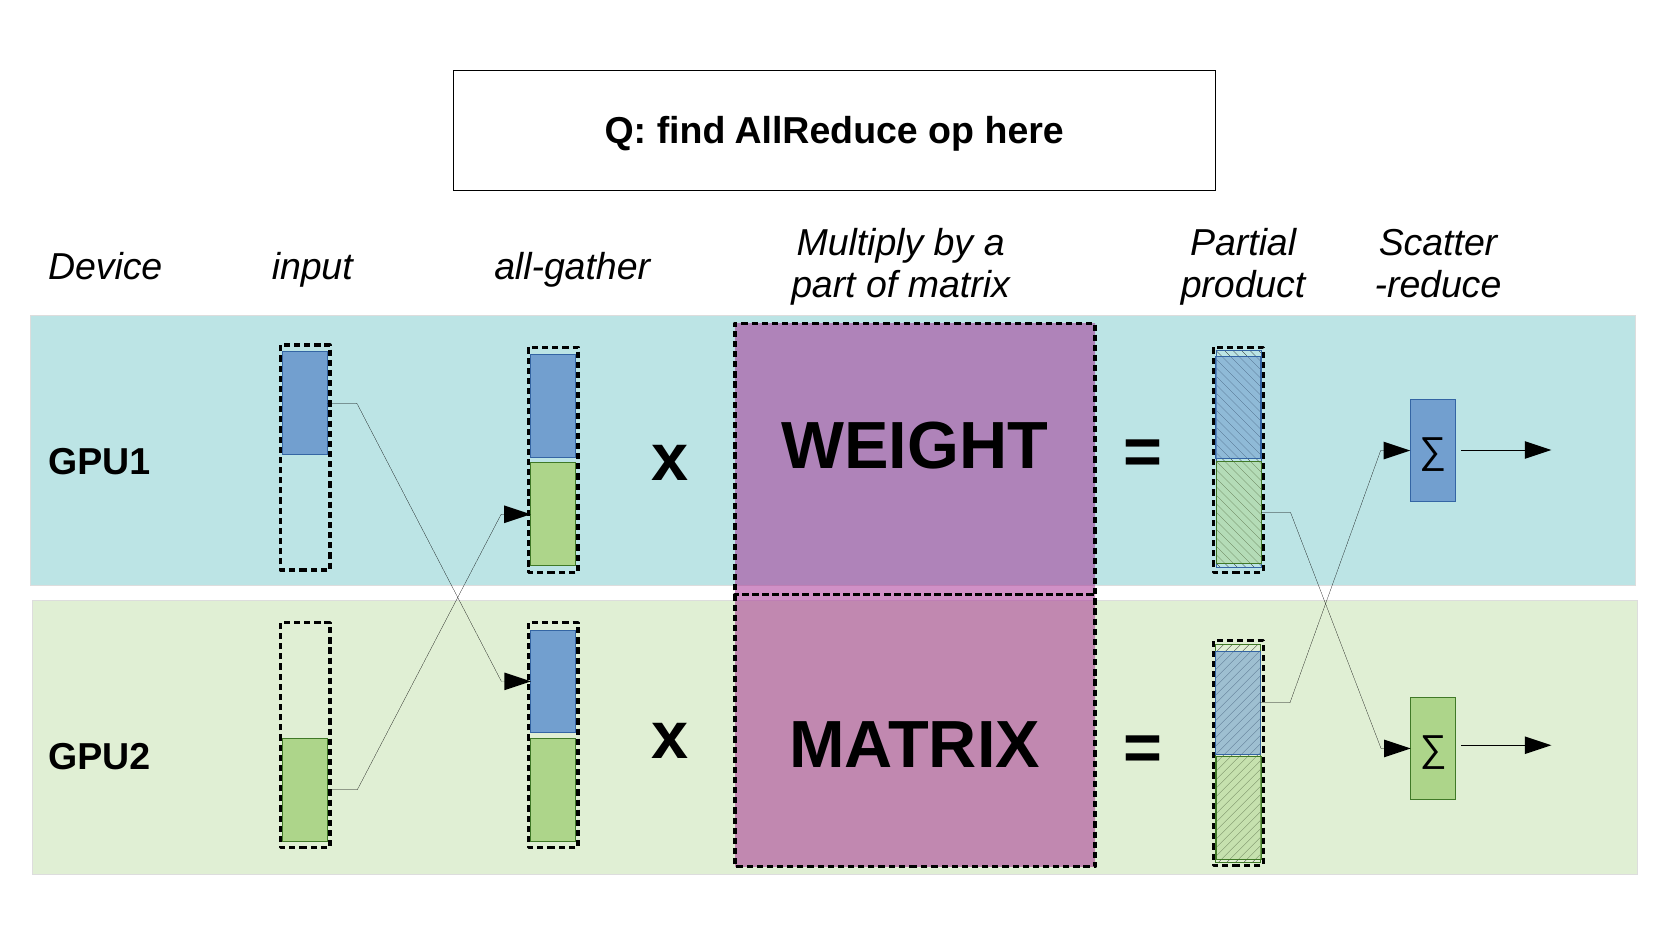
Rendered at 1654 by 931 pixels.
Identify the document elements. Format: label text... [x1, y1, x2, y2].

text_box all-gather [476, 237, 669, 295]
text_box = [1108, 702, 1202, 792]
text_box GPU2 [33, 728, 226, 785]
text_box WEIGHT MATRIX [735, 595, 1096, 867]
text_box ∑ [1410, 399, 1456, 502]
text_box Device [33, 237, 216, 295]
text_box Q: find AllReduce op here [453, 70, 1216, 191]
text_box input [216, 237, 409, 295]
text_box ∑ [1410, 697, 1456, 800]
title Tensor-parallel training [82, 37, 1571, 193]
text_box WEIGHT MATRIX [735, 323, 1096, 594]
text_box = [1108, 406, 1202, 497]
text_box [32, 600, 1638, 875]
text_box x [636, 690, 729, 780]
text_box GPU1 [33, 432, 226, 490]
text_box Multiply by a part of matrix [730, 214, 1071, 314]
text_box x [636, 412, 729, 503]
text_box Scatter -reduce [1267, 214, 1609, 314]
text_box [30, 315, 1636, 586]
text_box Partial product [1072, 214, 1267, 314]
